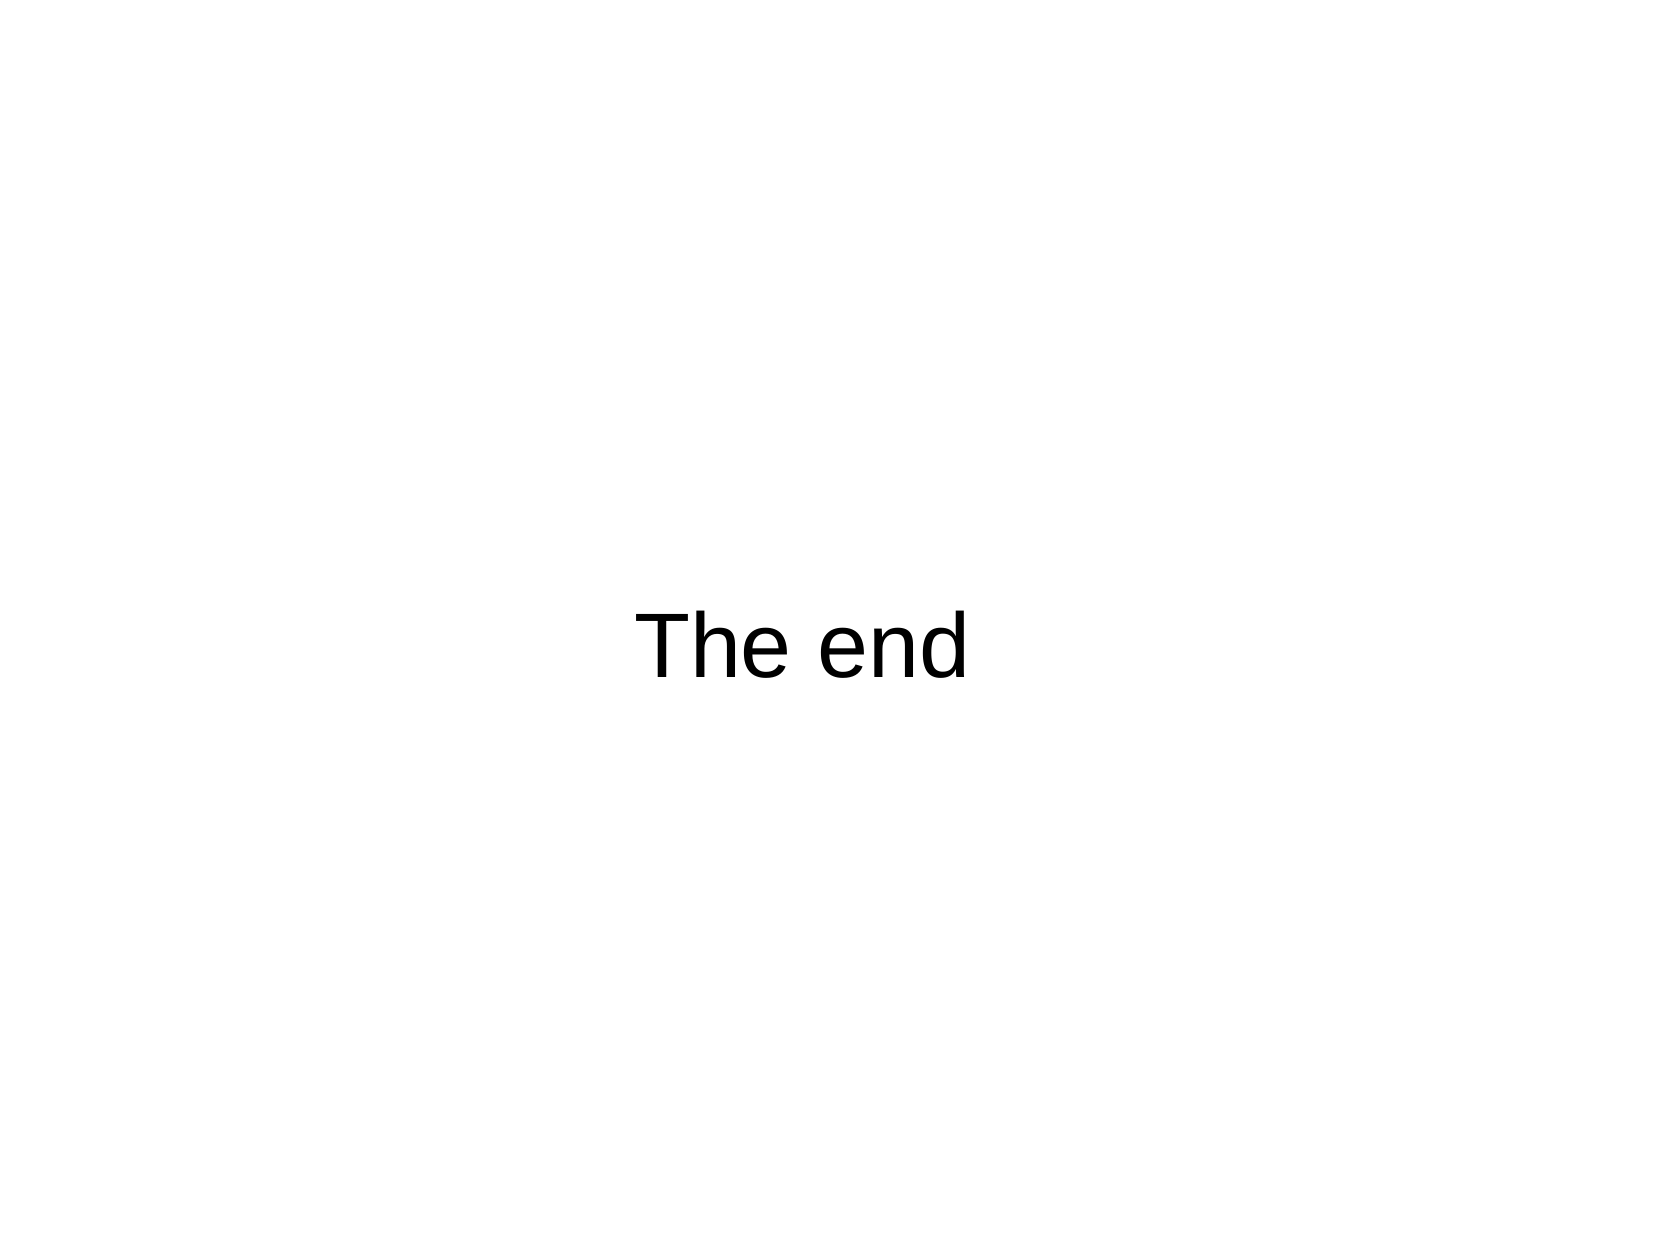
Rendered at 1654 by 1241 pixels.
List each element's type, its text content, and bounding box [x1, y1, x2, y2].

title The end [0, 557, 1606, 736]
